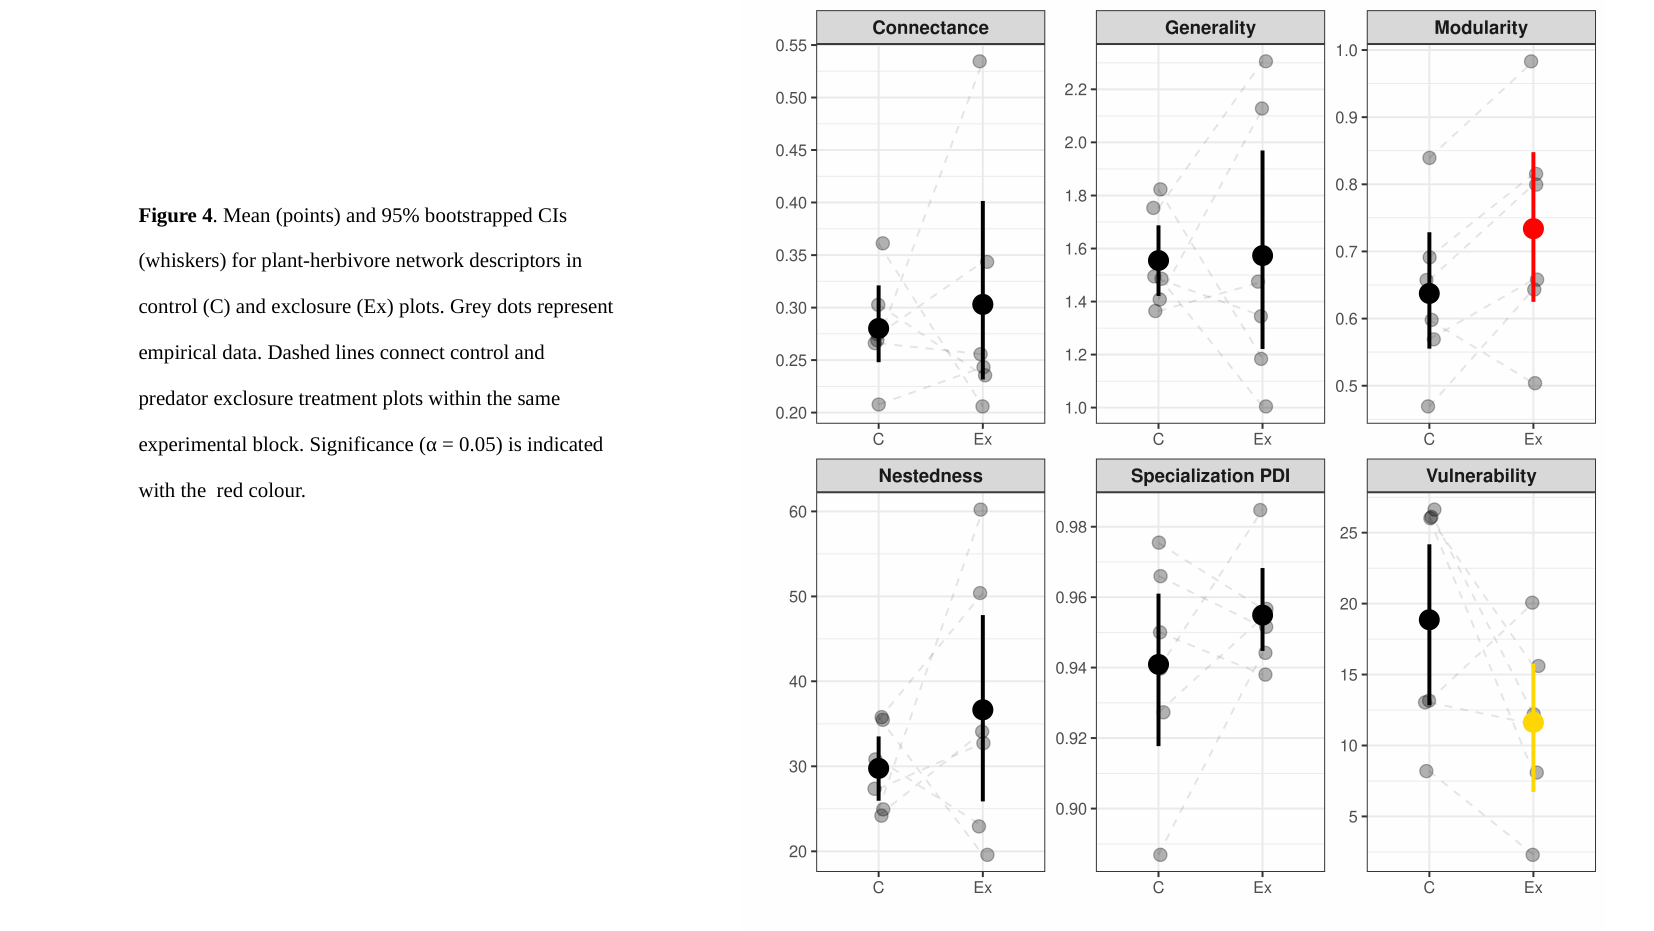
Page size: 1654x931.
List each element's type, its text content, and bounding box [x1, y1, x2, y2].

picture [741, 0, 1606, 931]
list Figure 4. Mean (points) and 95% bootstrapped CIs (whiskers) for plant-herbivore network descriptors in control (C) and exclosure (Ex) plots. Grey dots represent empirical data. Dashed lines connect control and predator exclosure treatment plots within the same experimental block. Significance (α = 0.05) is indicated with the red colour. [138, 180, 616, 721]
